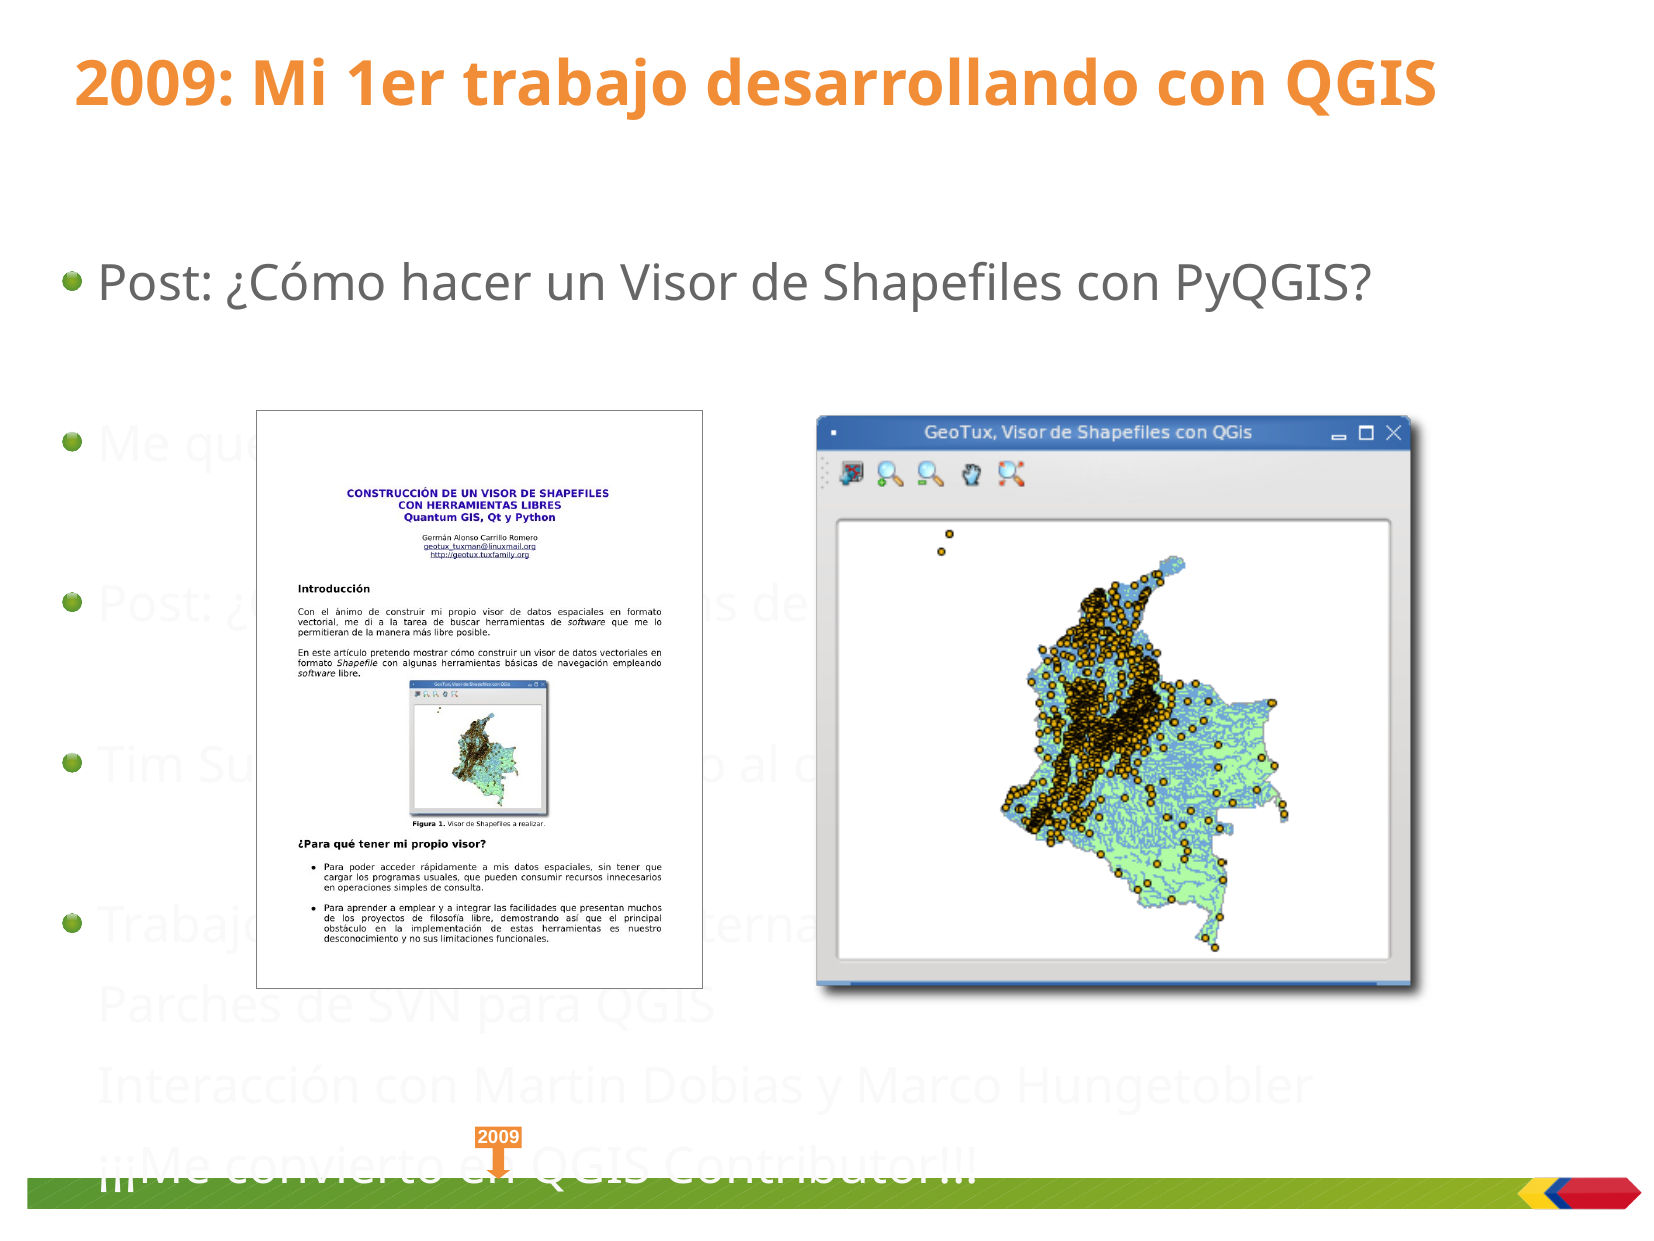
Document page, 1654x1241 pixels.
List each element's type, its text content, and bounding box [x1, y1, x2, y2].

title 2009: Mi 1er trabajo desarrollando con QGIS [74, 45, 1599, 118]
picture [809, 408, 1435, 1010]
text_box 2009 [475, 1126, 522, 1179]
picture [1517, 1131, 1642, 1241]
text_box Post: ¿Cómo hacer un Visor de Shapefiles con PyQGIS? Me quedo con QGIS... Post: ¿Cómo cargar plugins de QGIS a mi Visor? Tim Sutton lleva mi trabajo al core Trabajo: App para Usos Alternativos de Suelos Parches de SVN para QGIS Interacción con Martin Dobias y Marco Hungetobler ¡¡¡Me convierto en QGIS Contributor!!! [46, 159, 1605, 1118]
text_box [27, 1178, 1532, 1209]
picture [256, 410, 703, 989]
